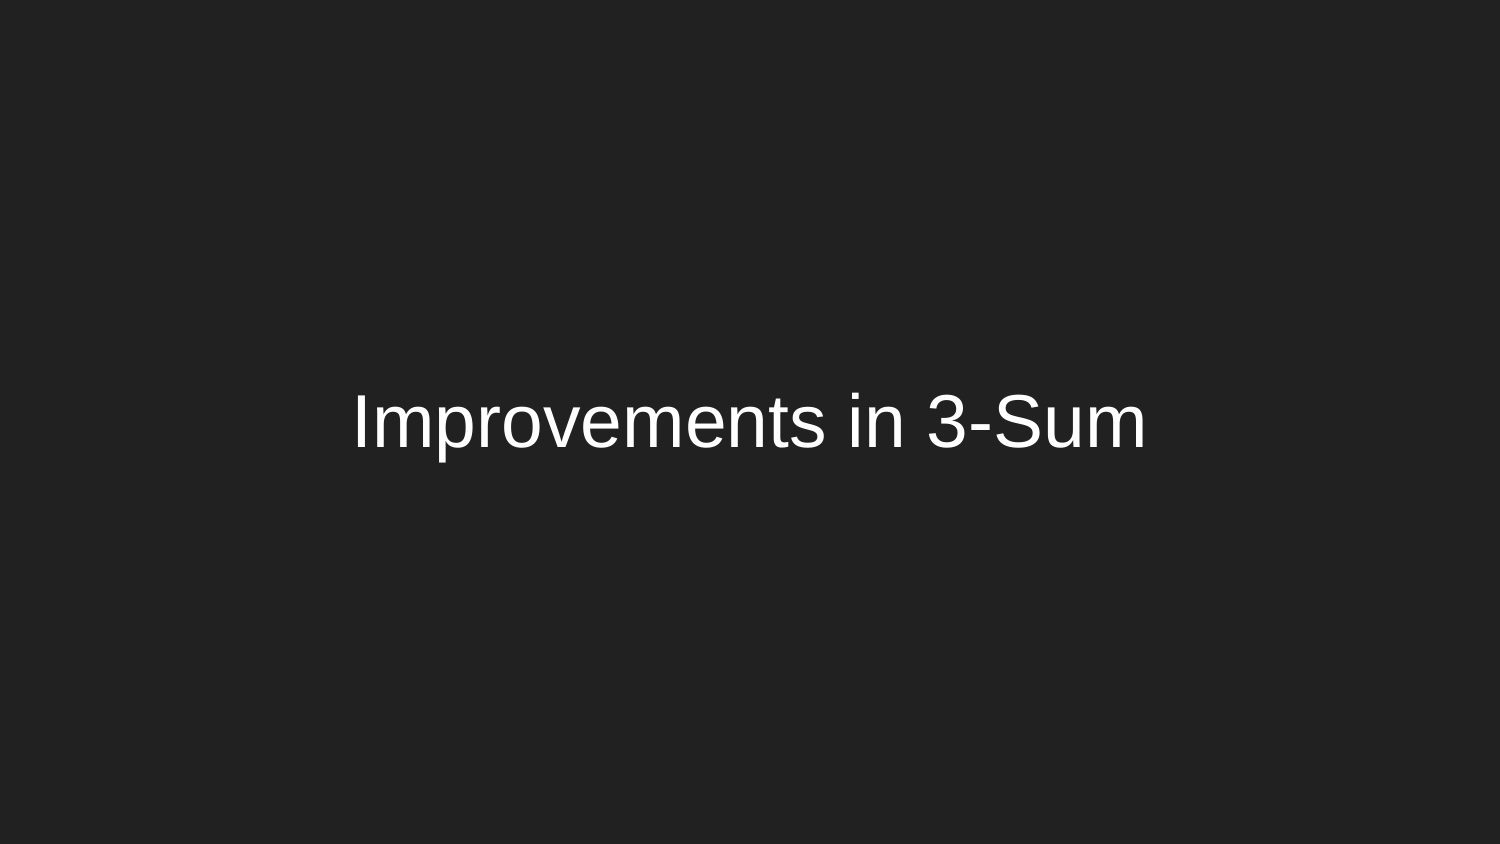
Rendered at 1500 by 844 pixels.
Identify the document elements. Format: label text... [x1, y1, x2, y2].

title Improvements in 3-Sum [51, 352, 1449, 491]
